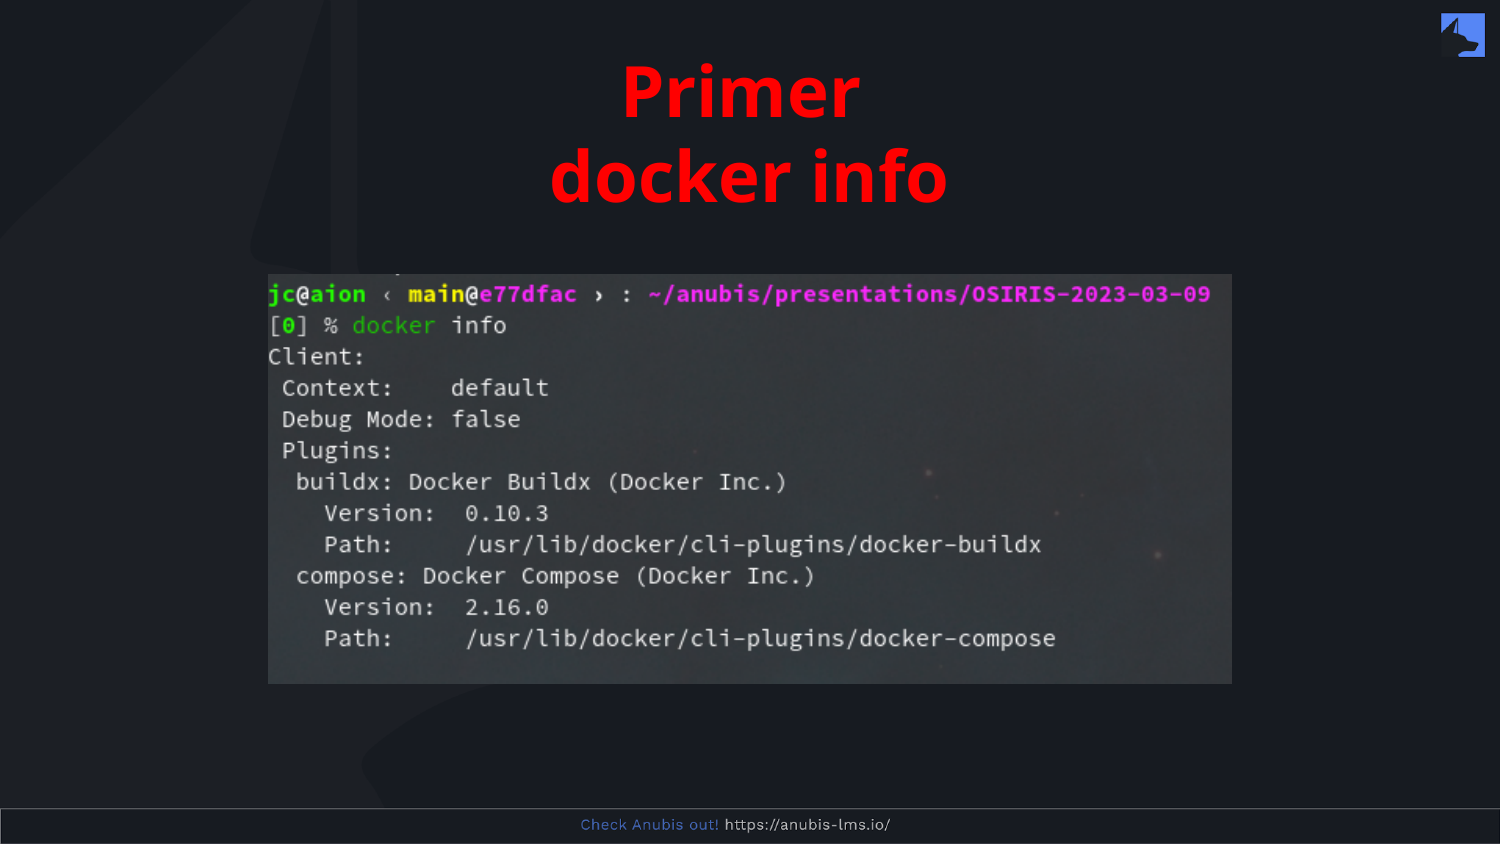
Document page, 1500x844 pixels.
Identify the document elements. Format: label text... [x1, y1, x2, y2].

picture [0, 0, 1500, 844]
title Primer docker info [109, 38, 1391, 226]
